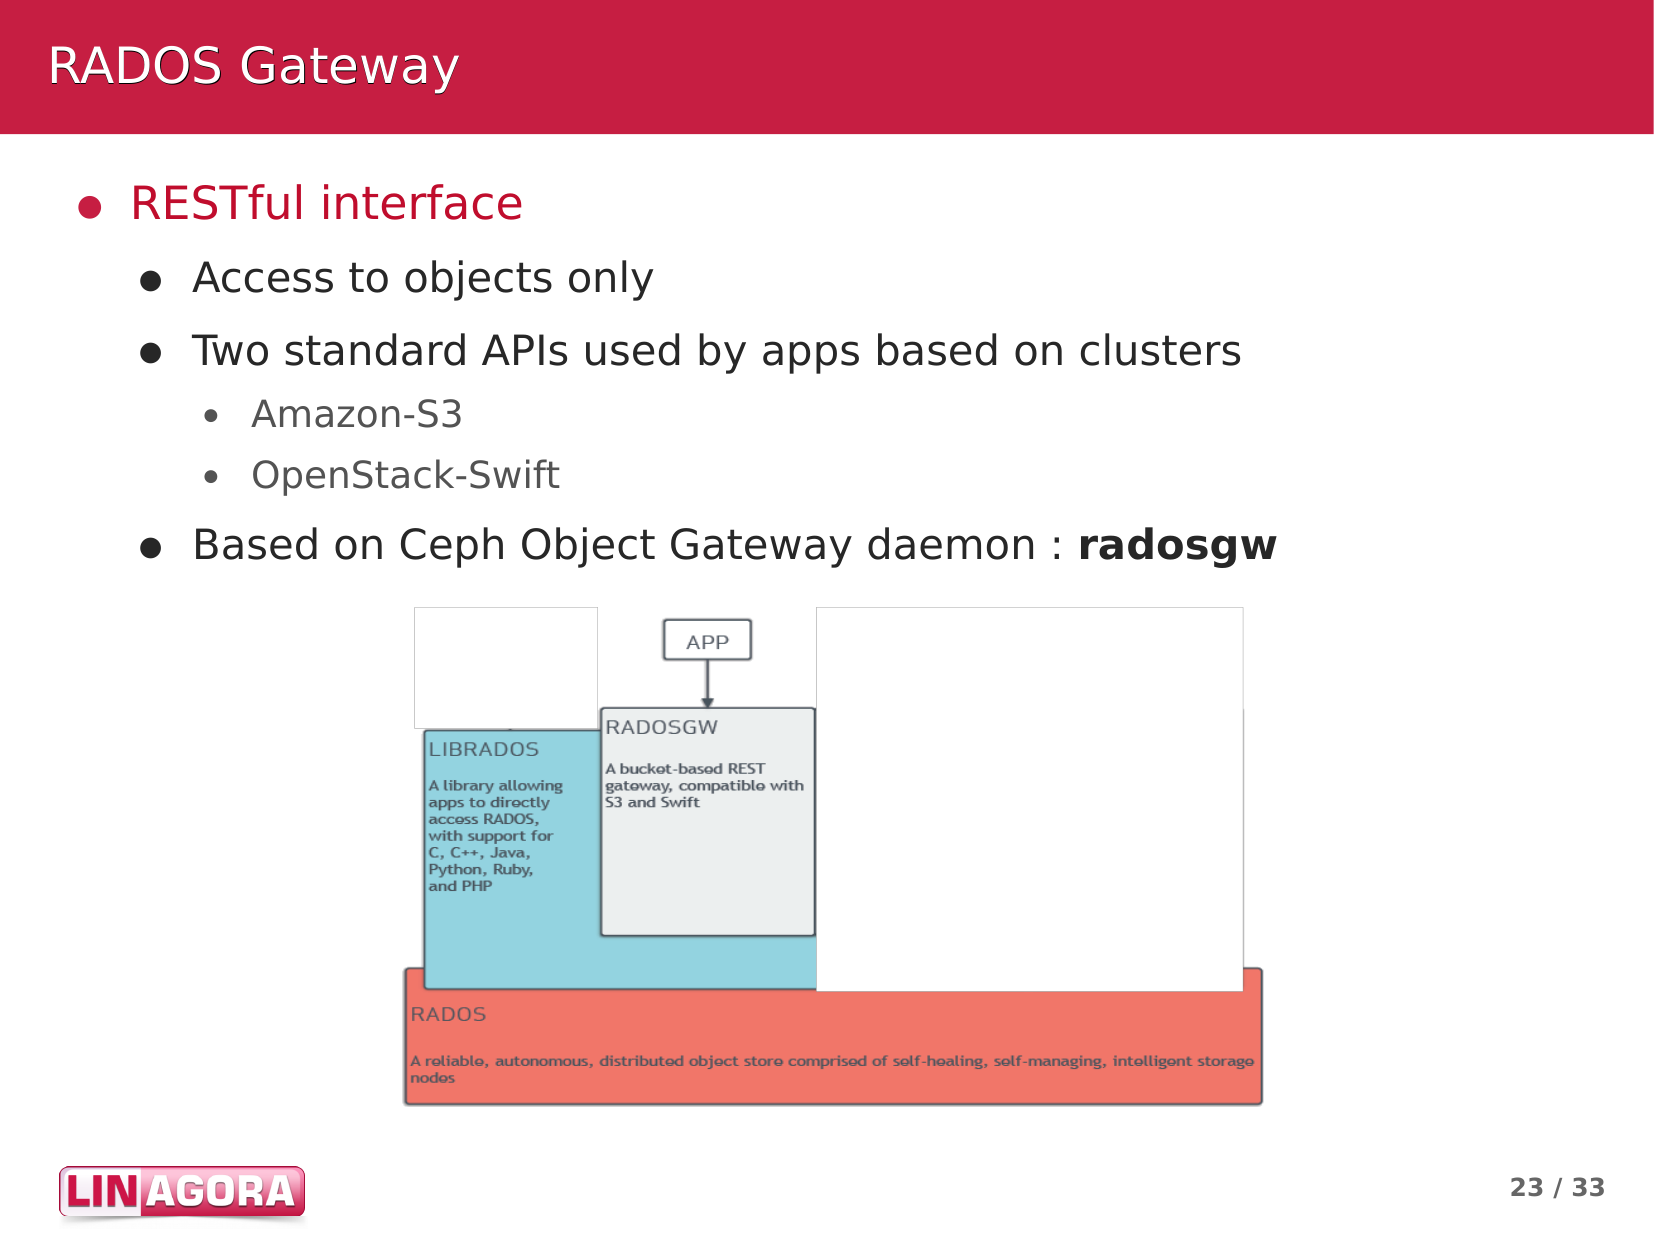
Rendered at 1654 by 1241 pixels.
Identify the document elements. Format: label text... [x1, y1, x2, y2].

list RESTful interface Access to objects only Two standard APIs used by apps based on clusters Amazon-S3 OpenStack-Swift Based on Ceph Object Gateway daemon : radosgw [59, 177, 1548, 1099]
title RADOS Gateway [47, 7, 1624, 126]
picture [59, 1166, 308, 1229]
picture [401, 602, 1276, 1111]
